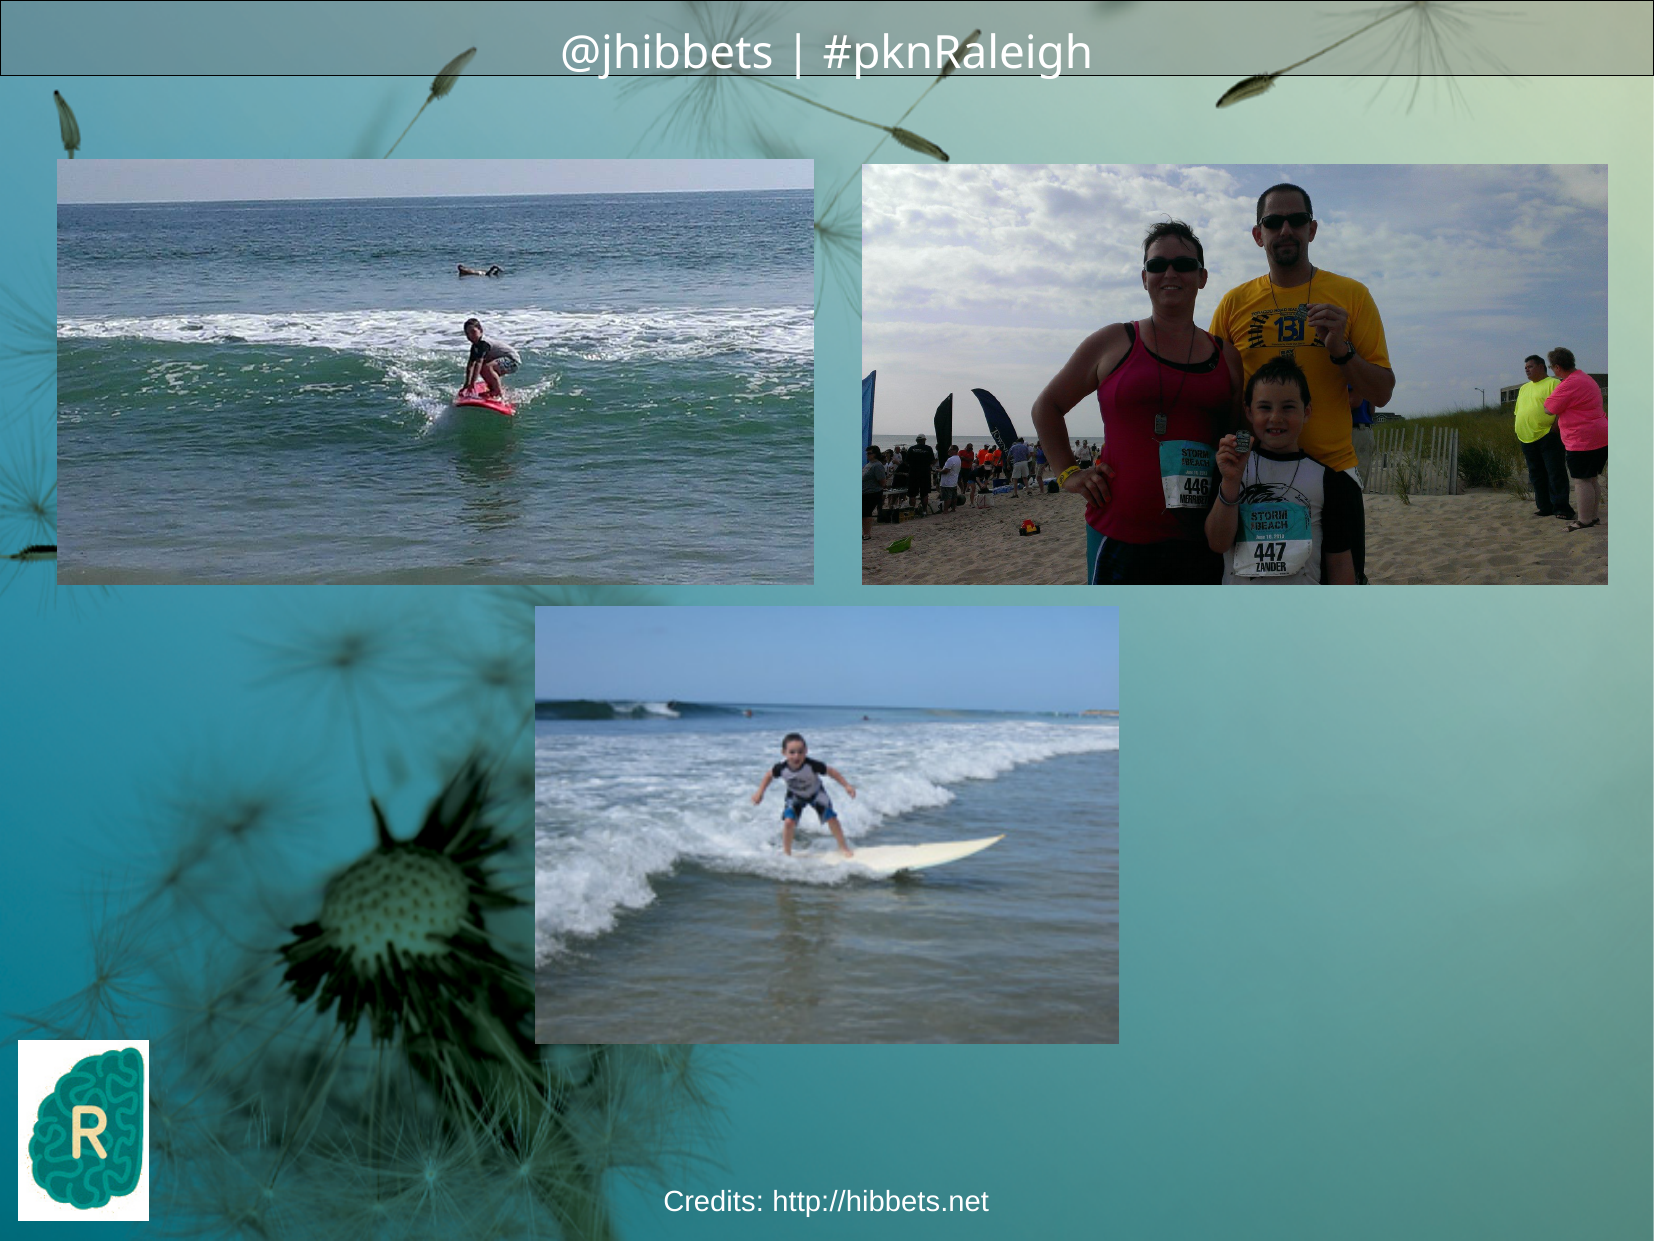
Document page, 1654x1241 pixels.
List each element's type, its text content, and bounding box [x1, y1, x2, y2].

text_box Credits: http://hibbets.net [648, 1177, 1006, 1225]
picture [0, 76, 1654, 1241]
